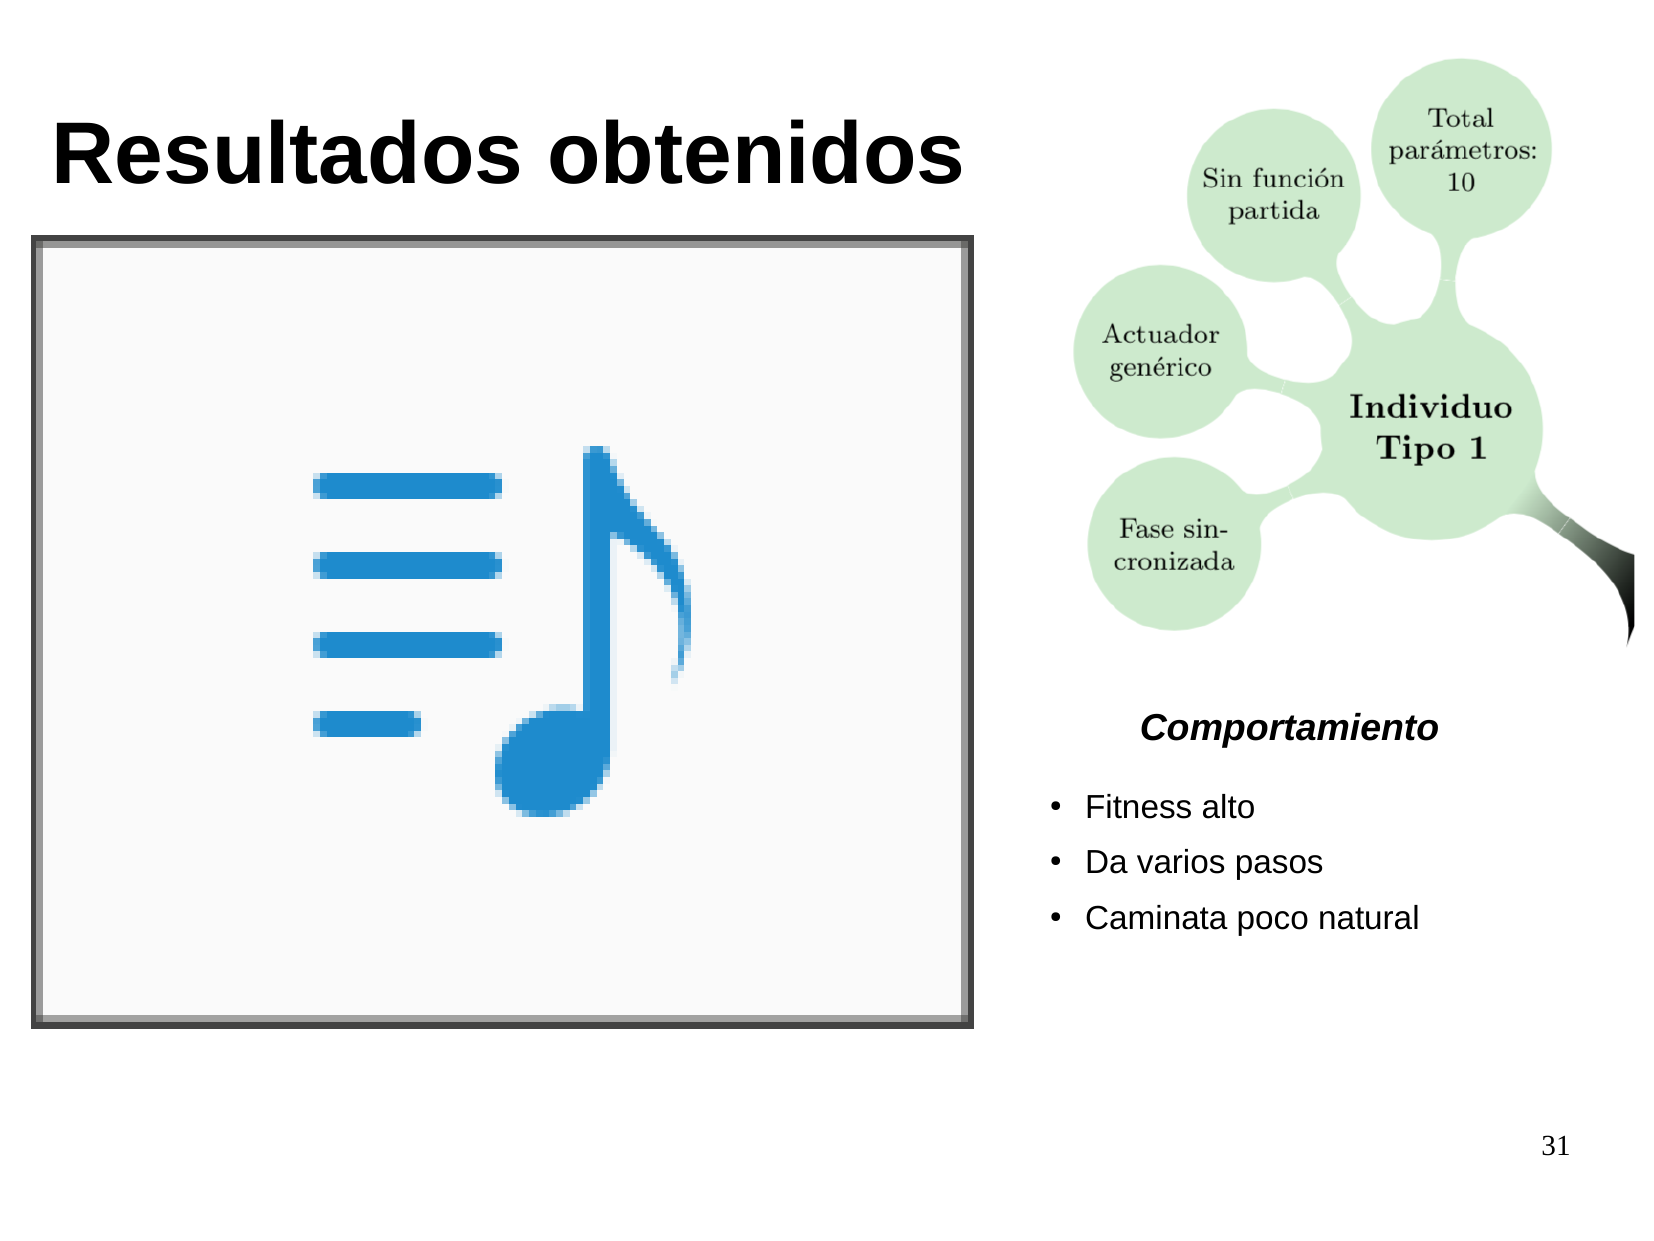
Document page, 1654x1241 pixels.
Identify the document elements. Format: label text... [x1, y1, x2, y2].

text_box [30, 234, 1246, 1030]
picture [1034, 41, 1635, 648]
title Resultados obtenidos [17, 49, 1001, 257]
text_box Comportamiento [1125, 698, 1531, 756]
text_box Fitness alto Da varios pasos Caminata poco natural [1035, 762, 1486, 927]
